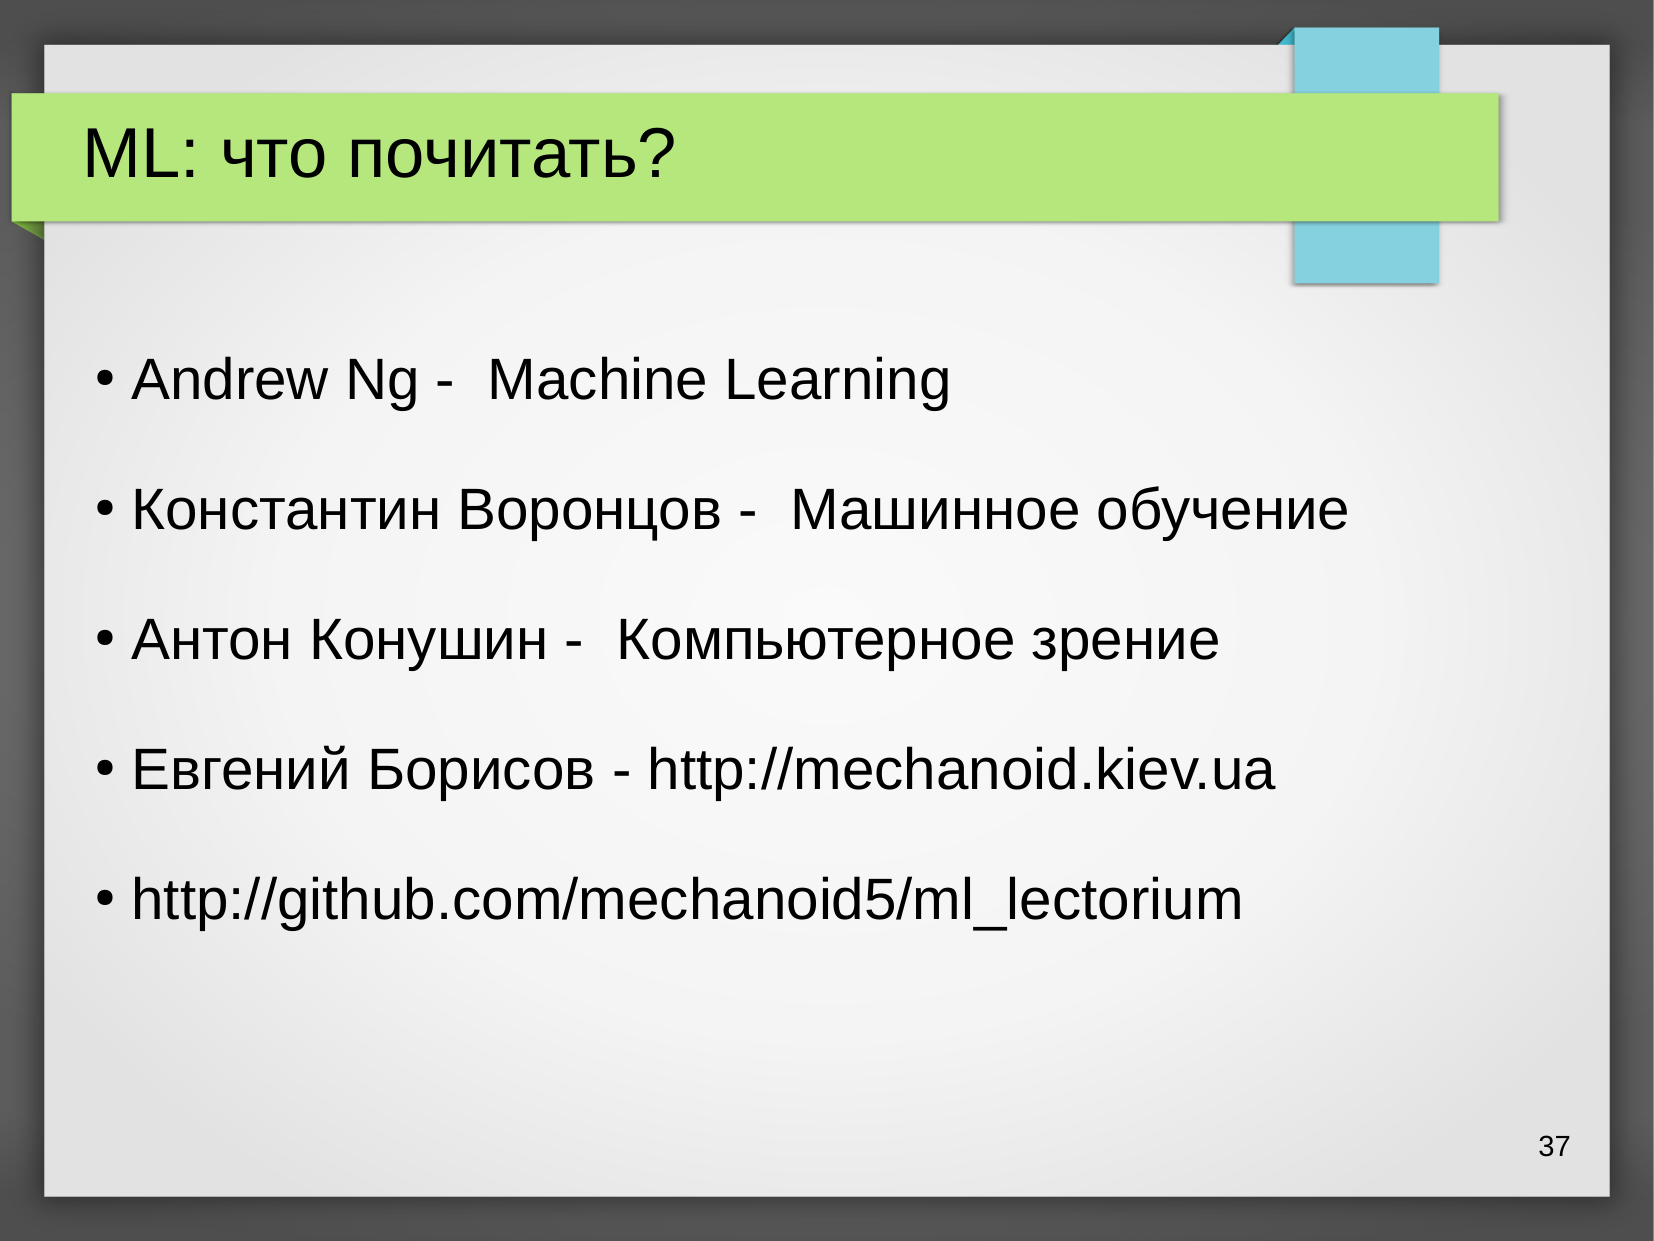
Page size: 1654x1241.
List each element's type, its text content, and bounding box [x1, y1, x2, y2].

subtitle Andrew Ng - Machine Learning Константин Воронцов - Машинное обучение Антон Конушин - Компьютерное зрение Евгений Борисов - http://mechanoid.kiev.ua http://github.com/mechanoid5/ml_lectorium [82, 318, 1583, 961]
title ML: что почитать? [82, 49, 1571, 257]
picture [0, 0, 1654, 1241]
